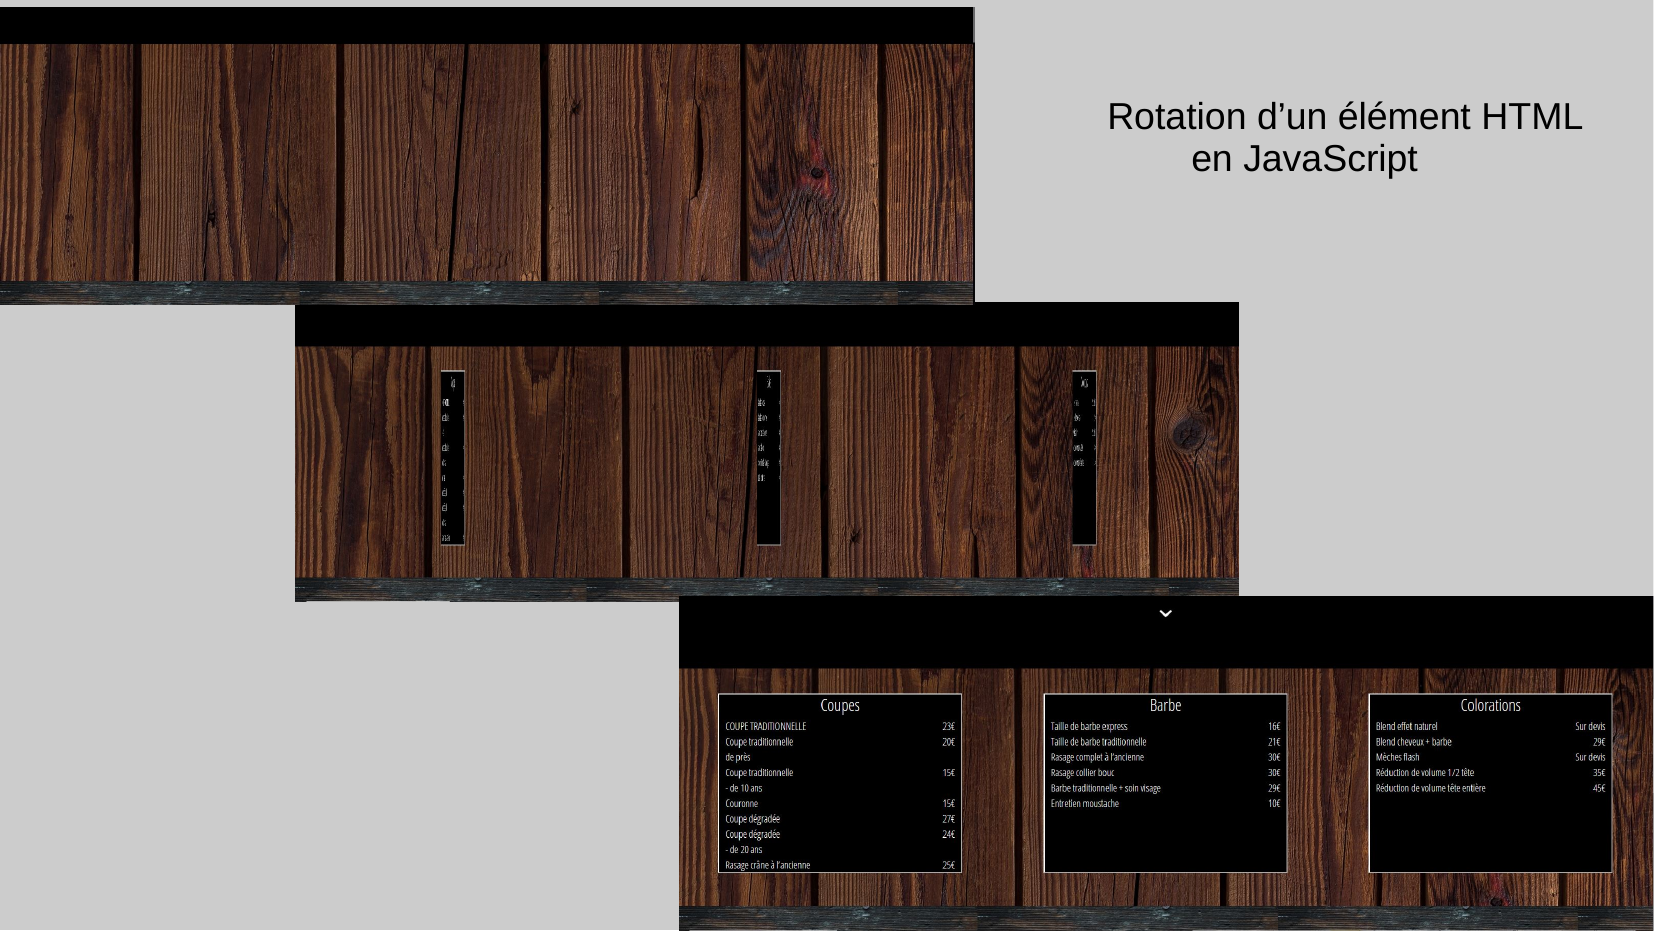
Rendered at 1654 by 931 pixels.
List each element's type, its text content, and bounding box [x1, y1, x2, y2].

picture [0, 7, 1654, 931]
text_box Rotation d’un élément HTML en JavaScript [1092, 88, 1599, 188]
